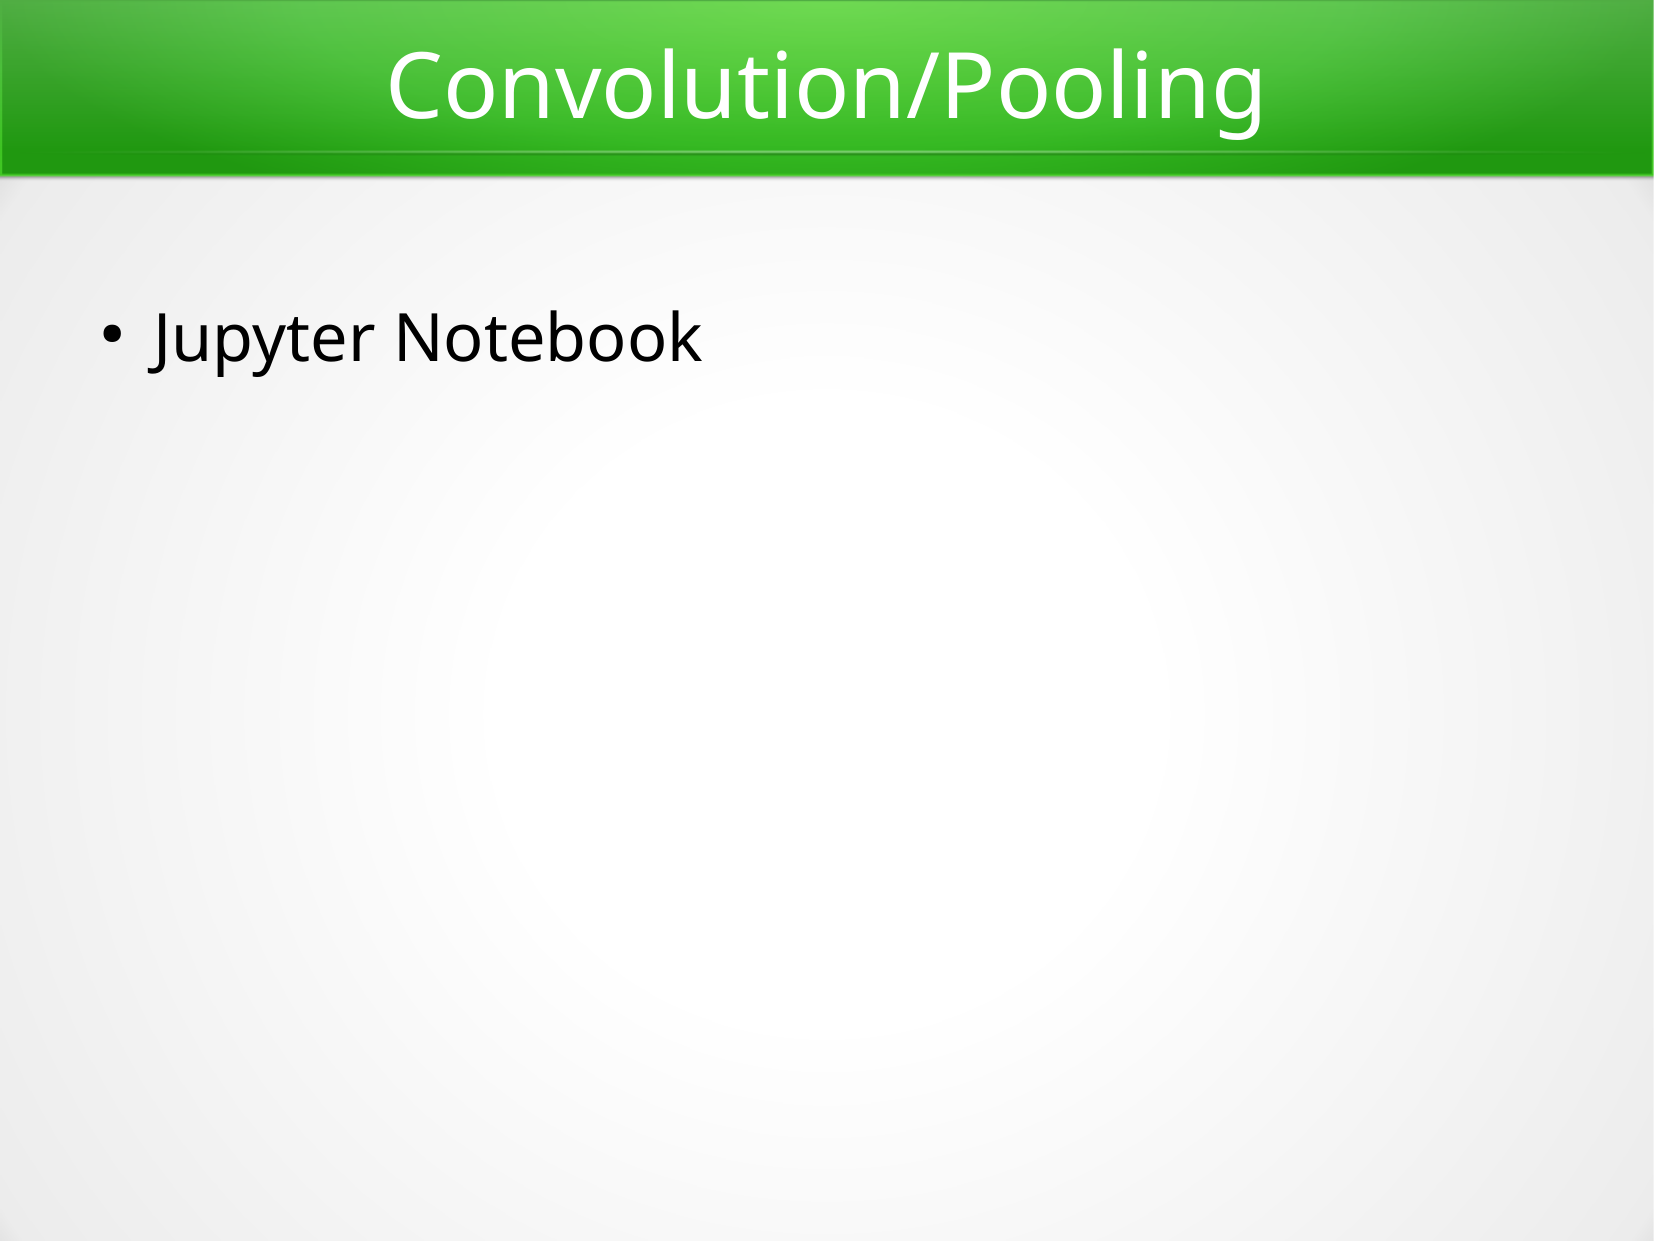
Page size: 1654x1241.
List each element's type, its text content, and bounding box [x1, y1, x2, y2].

picture [0, 0, 1654, 1241]
list Jupyter Notebook [82, 290, 1571, 1010]
title Convolution/Pooling [82, 11, 1571, 154]
